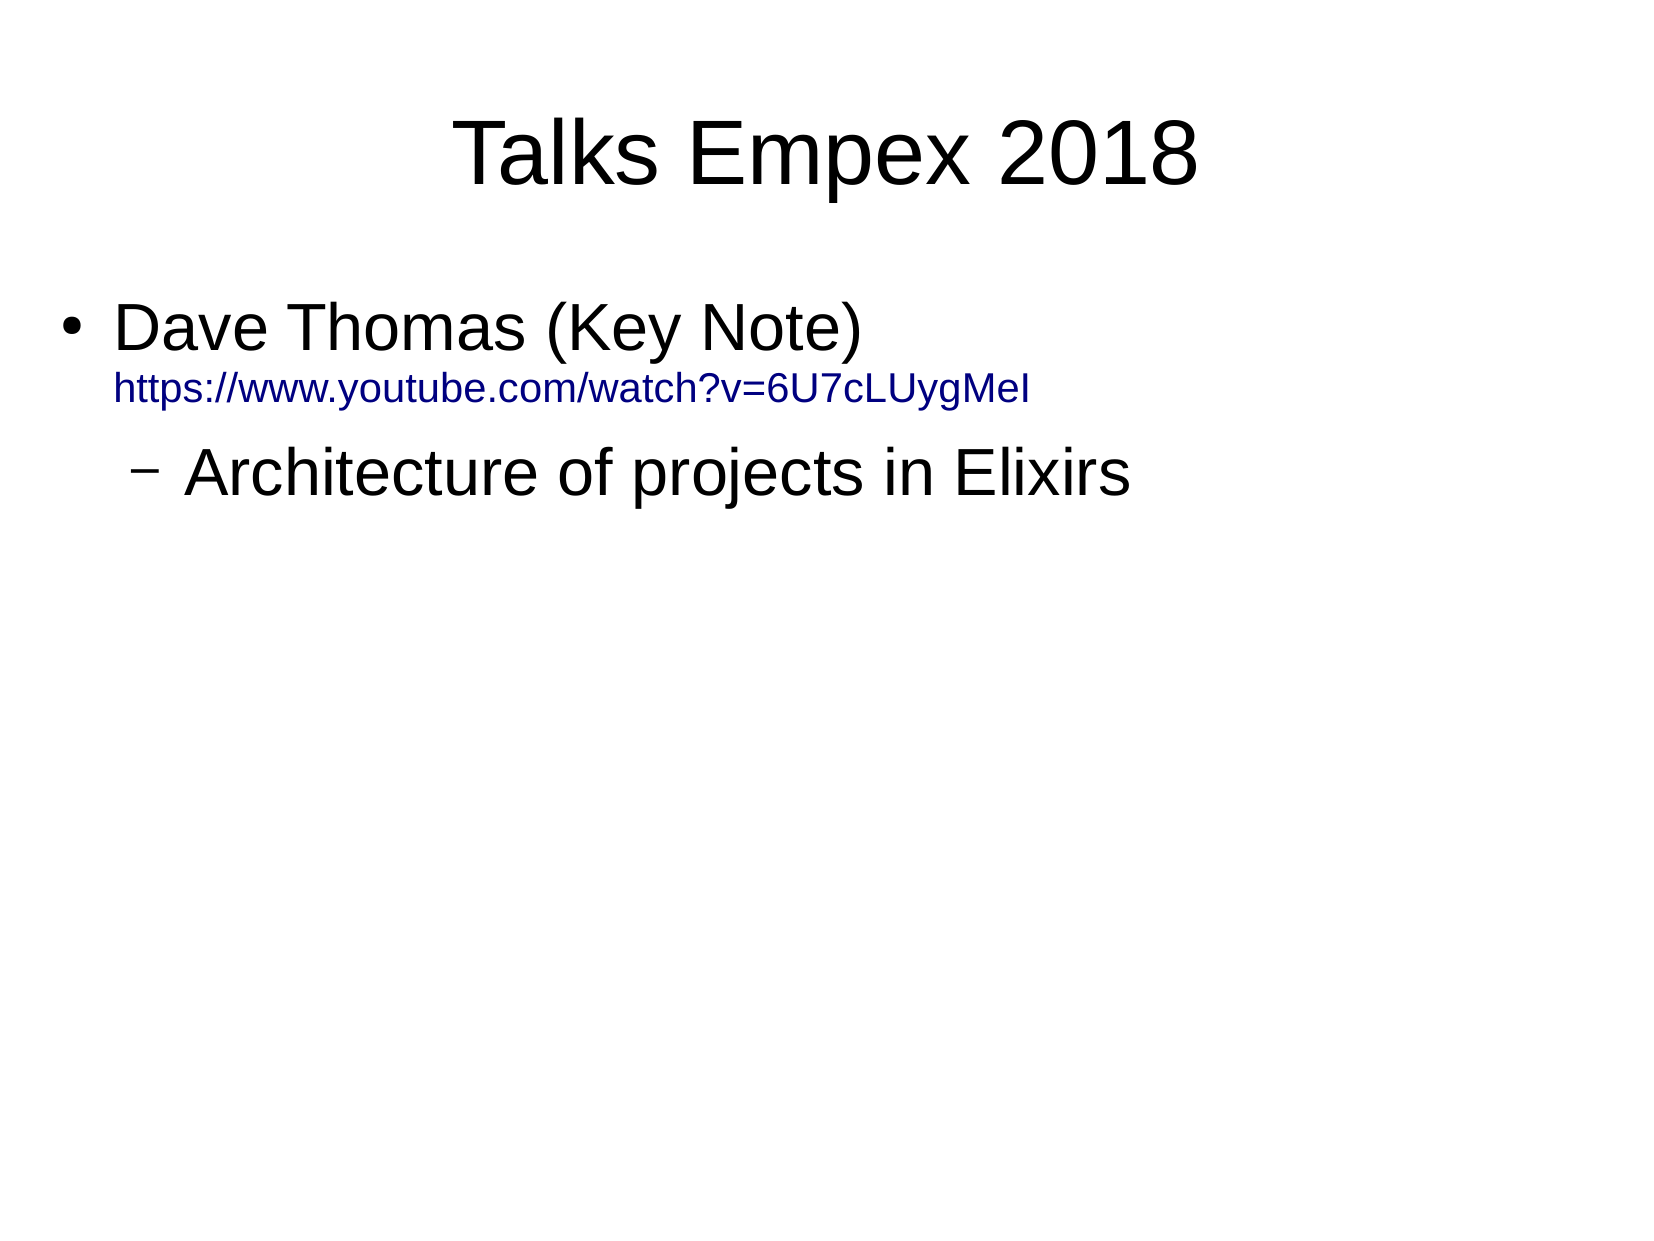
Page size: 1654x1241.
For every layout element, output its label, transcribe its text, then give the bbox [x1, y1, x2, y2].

list Dave Thomas (Key Note)https://www.youtube.com/watch?v=6U7cLUygMeI Architecture of projects in Elixirs [42, 290, 1531, 1010]
title Talks Empex 2018 [82, 49, 1571, 257]
